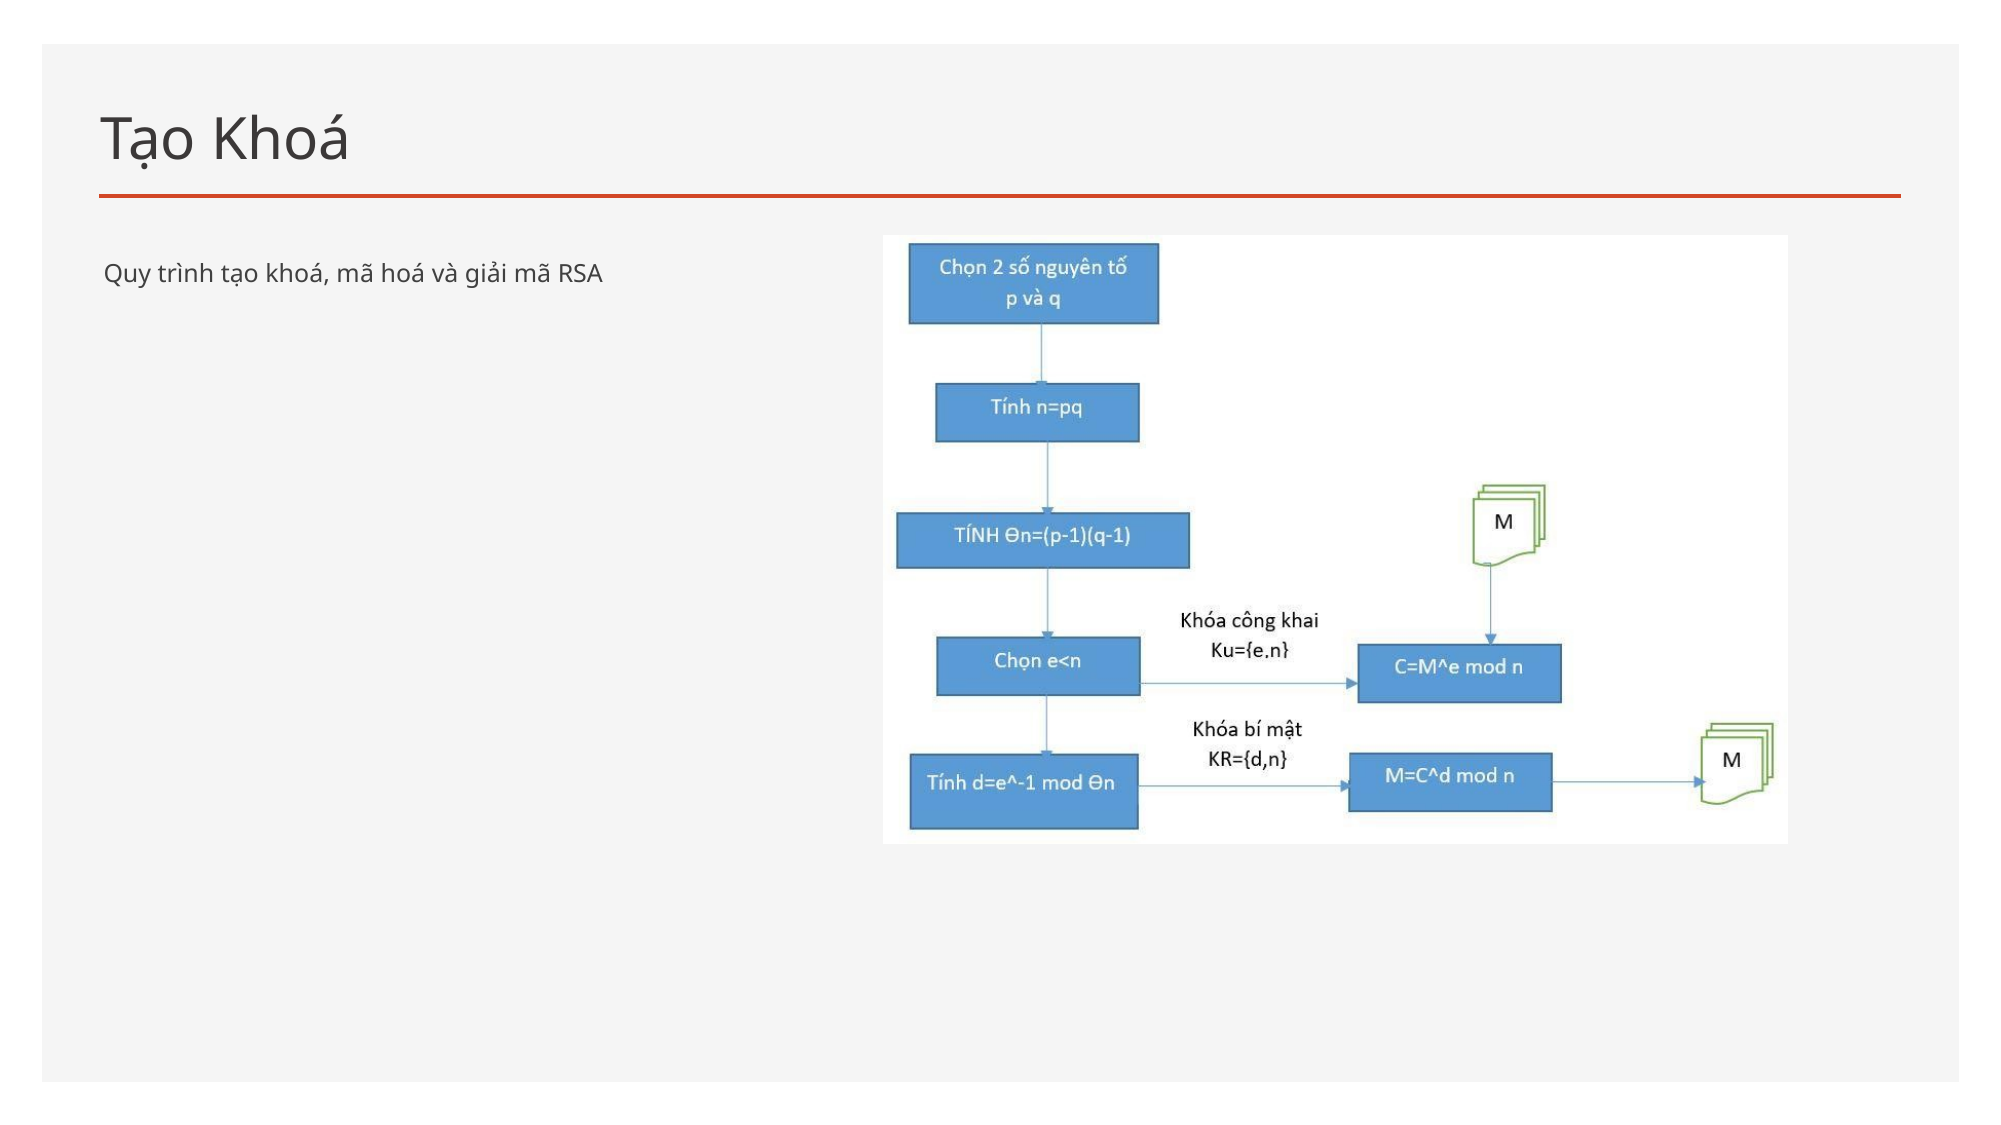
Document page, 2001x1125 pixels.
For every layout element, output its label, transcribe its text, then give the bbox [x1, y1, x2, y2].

picture [883, 235, 1788, 844]
title Tạo Khoá [85, 73, 1214, 179]
list Quy trình tạo khoá, mã hoá và giải mã RSA [88, 235, 814, 889]
